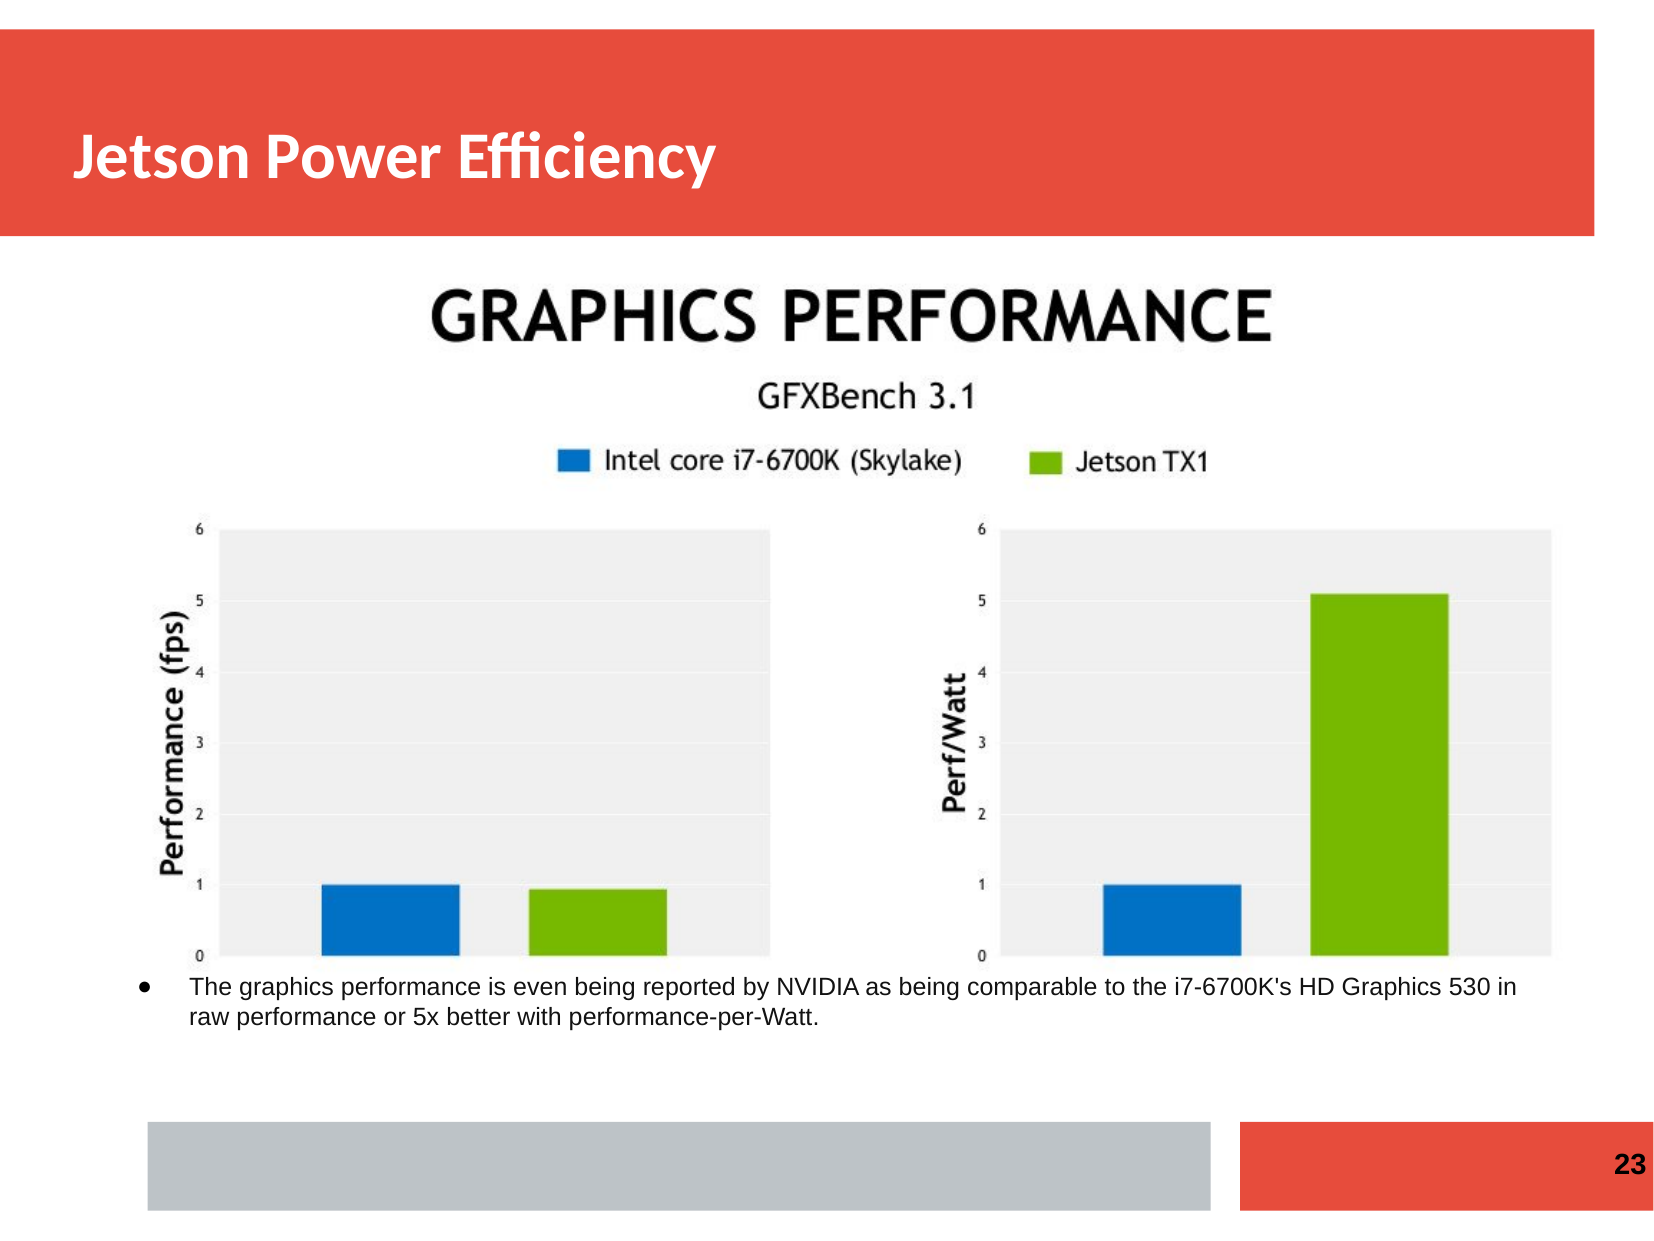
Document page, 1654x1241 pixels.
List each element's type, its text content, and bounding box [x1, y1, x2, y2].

title Jetson Power Efficiency [59, 59, 1595, 207]
picture [99, 265, 1612, 1003]
slide_number <number> [1547, 1145, 1647, 1241]
text_box The graphics performance is even being reported by NVIDIA as being comparable to the i7-6700K's HD Graphics 530 in raw performance or 5x better with performance-per-Watt. [99, 955, 1548, 1090]
